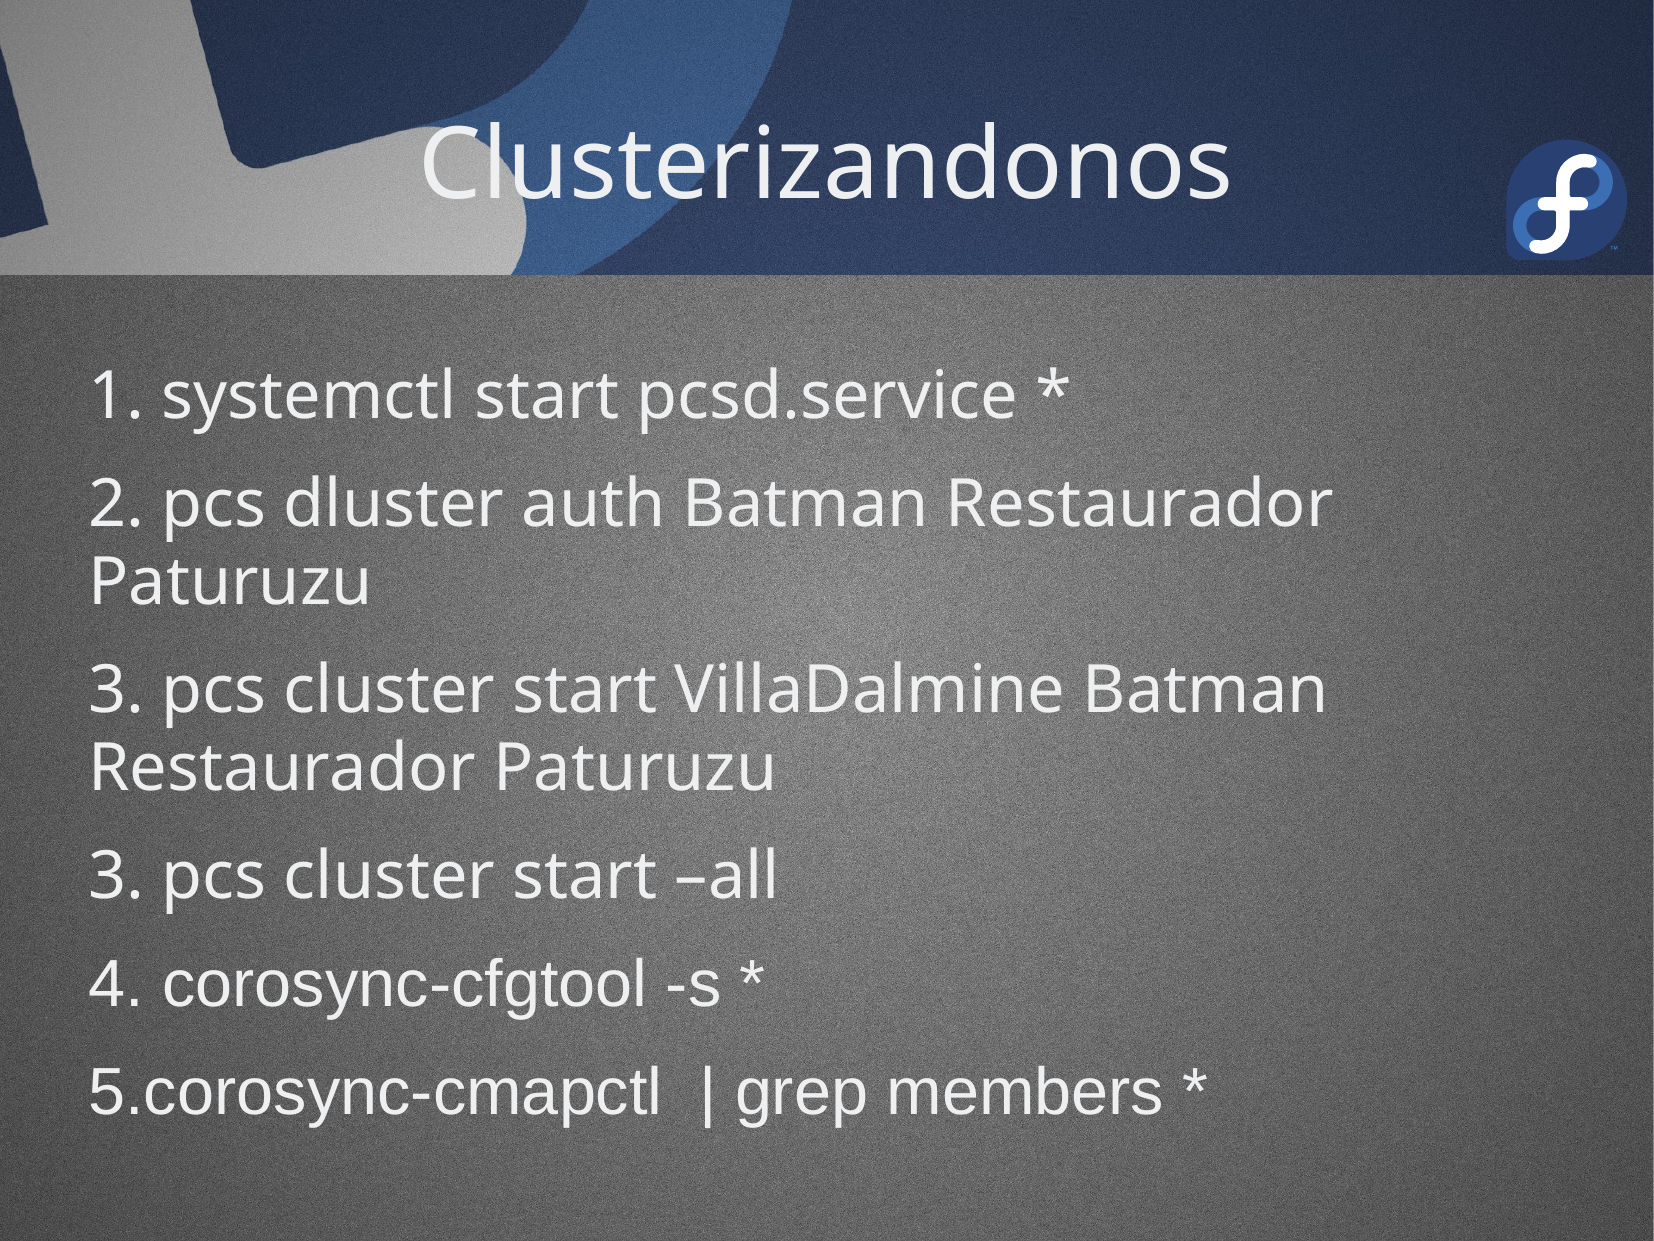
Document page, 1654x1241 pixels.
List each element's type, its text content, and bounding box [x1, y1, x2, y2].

picture [0, 0, 1654, 1241]
text_box Clusterizandonos [88, 58, 1565, 266]
text_box 1. systemctl start pcsd.service * 2. pcs dluster auth Batman Restaurador Paturuzu 3. pcs cluster start VillaDalmine Batman Restaurador Paturuzu 3. pcs cluster start –all 4. corosync-cfgtool -s * 5.corosync-cmapctl | grep members * [88, 354, 1565, 1241]
